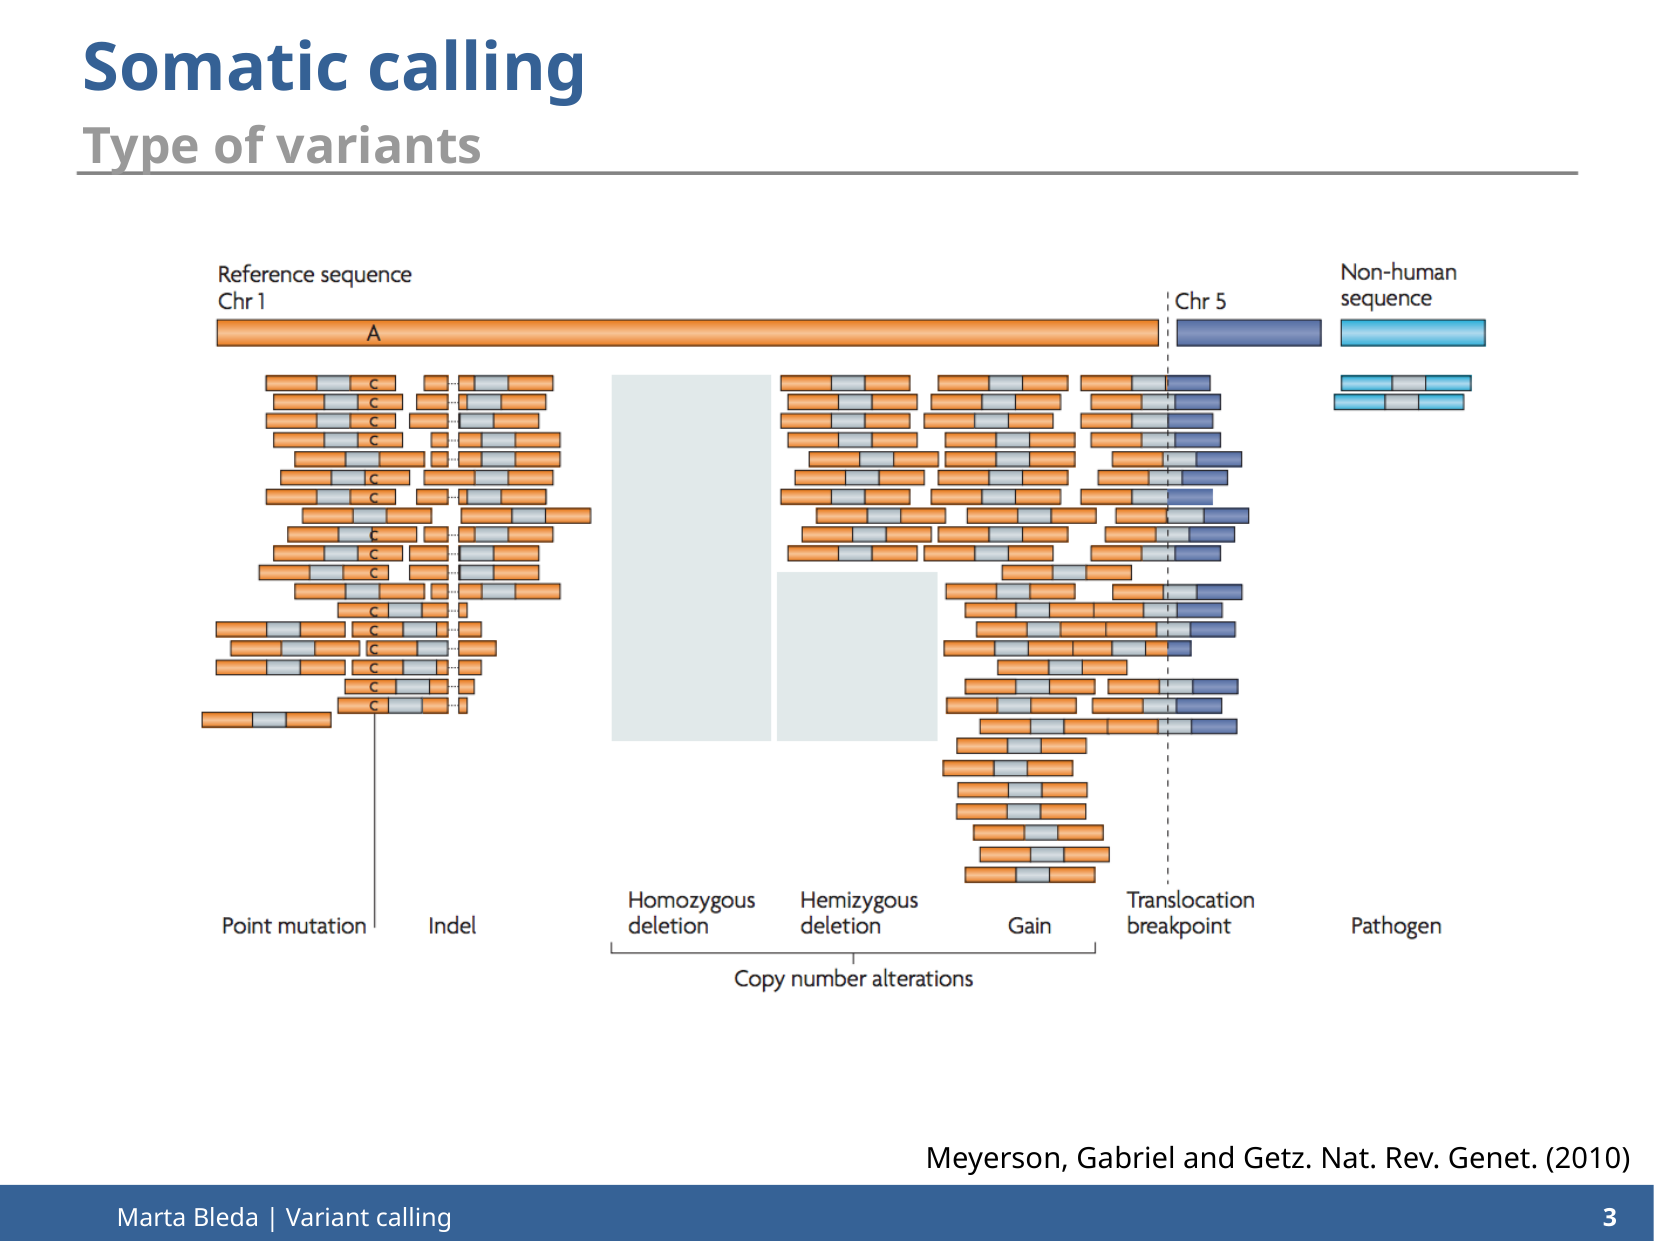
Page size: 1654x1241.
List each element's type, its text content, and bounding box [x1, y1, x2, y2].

text_box Meyerson, Gabriel and Getz. Nat. Rev. Genet. (2010) [814, 1129, 1646, 1186]
picture [150, 170, 1580, 175]
picture [74, 170, 112, 175]
picture [170, 247, 1499, 997]
title Somatic calling Type of variants [82, 31, 1571, 166]
picture [119, 170, 143, 175]
